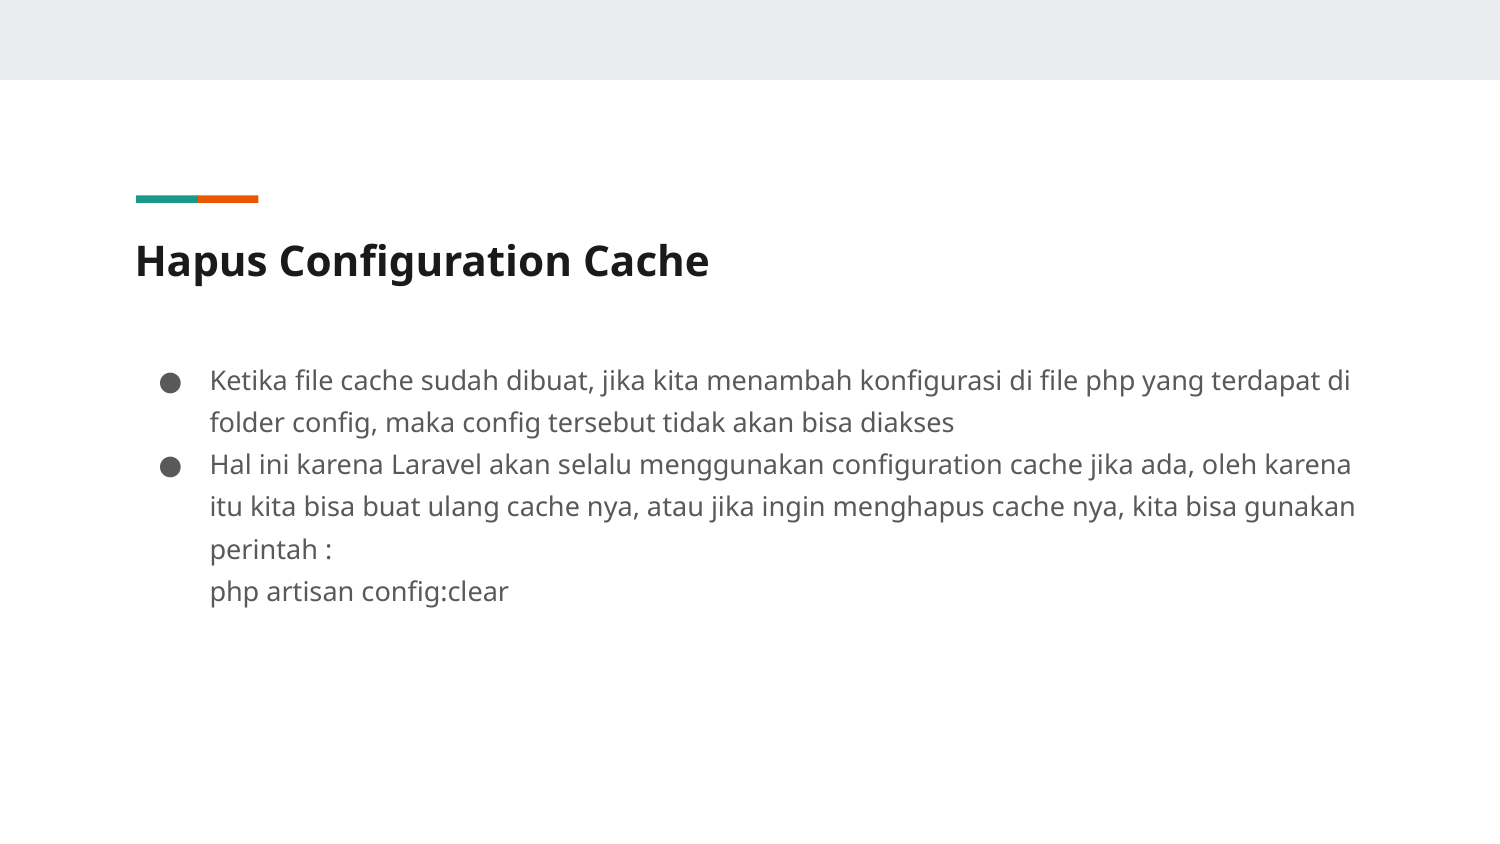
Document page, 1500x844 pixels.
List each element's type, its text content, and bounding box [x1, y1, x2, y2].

title Hapus Configuration Cache [119, 216, 1381, 305]
list Ketika file cache sudah dibuat, jika kita menambah konfigurasi di file php yang terdapat di folder config, maka config tersebut tidak akan bisa diakses Hal ini karena Laravel akan selalu menggunakan configuration cache jika ada, oleh karena itu kita bisa buat ulang cache nya, atau jika ingin menghapus cache nya, kita bisa gunakan perintah : php artisan config:clear [119, 341, 1381, 712]
